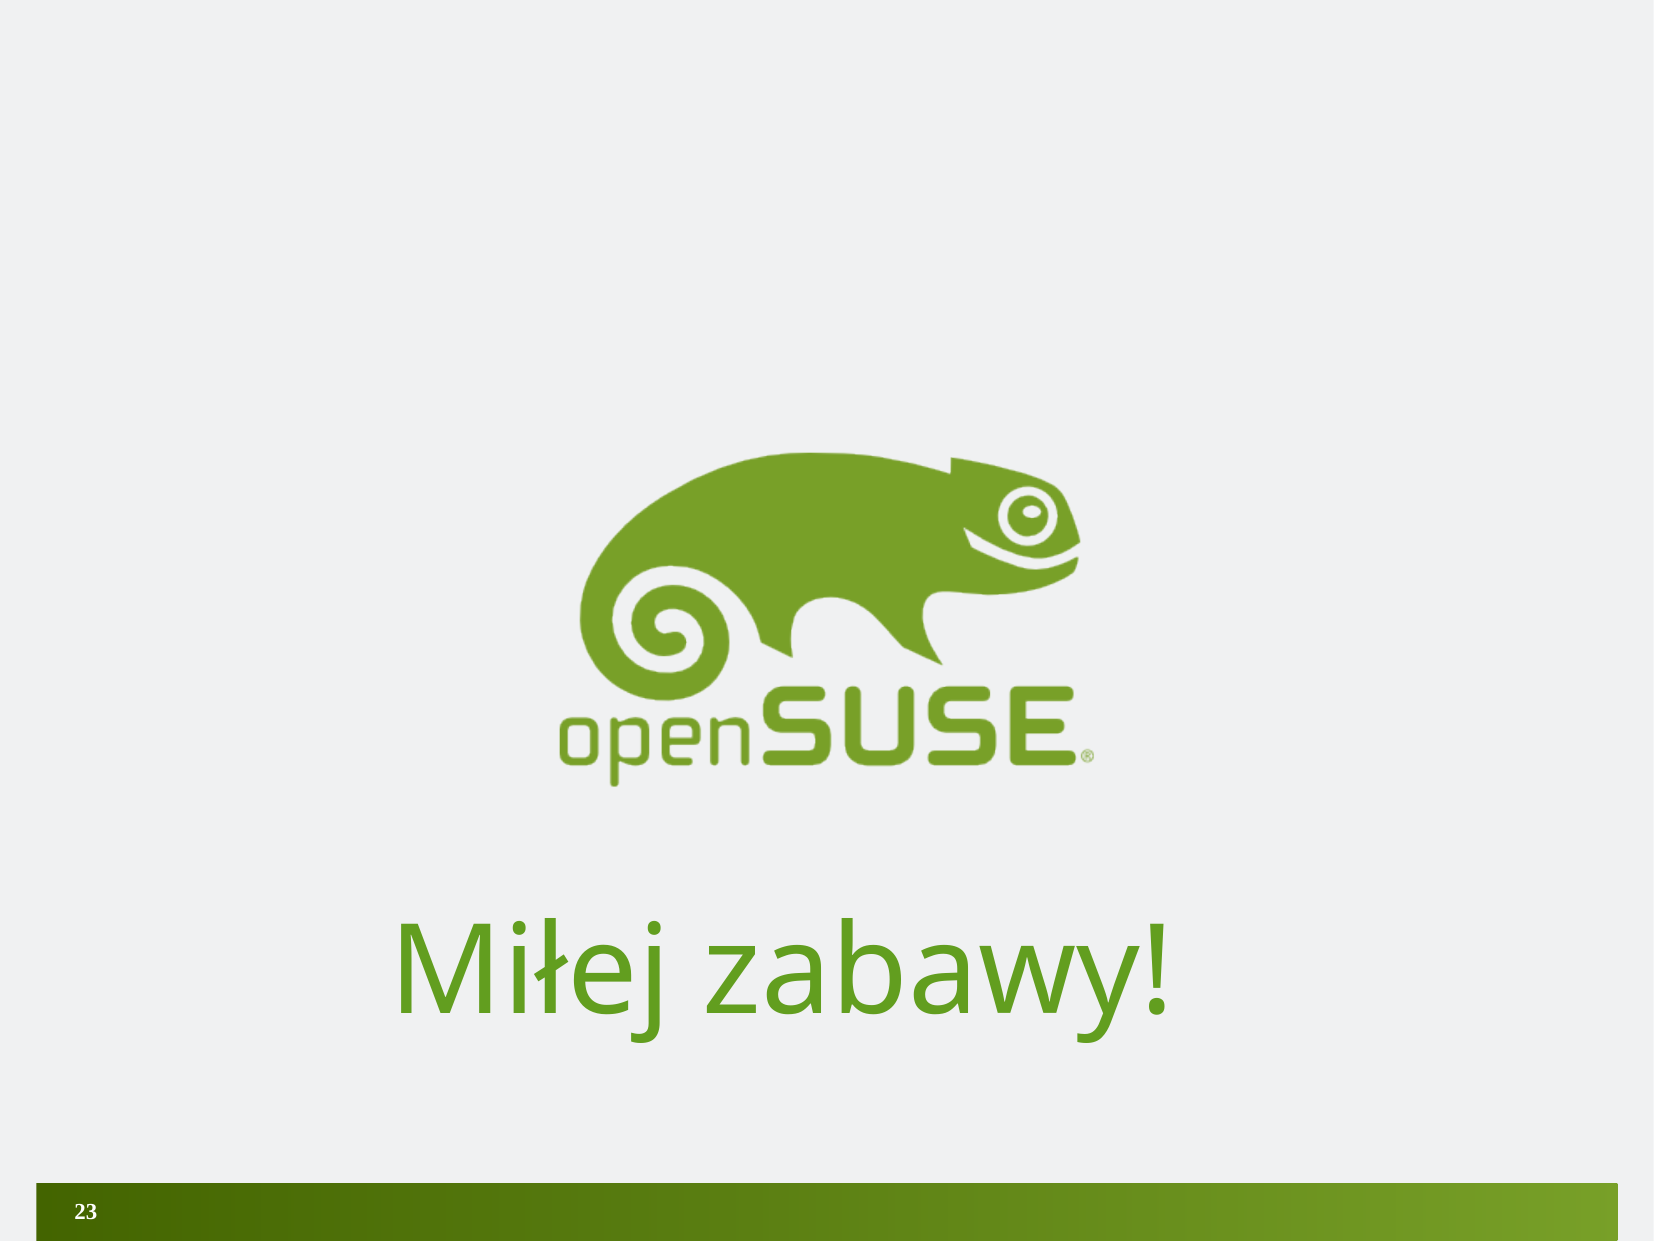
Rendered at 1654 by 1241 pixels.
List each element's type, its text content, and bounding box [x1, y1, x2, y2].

text_box Miłej zabawy! [374, 872, 1259, 1033]
picture [0, 0, 1654, 1241]
